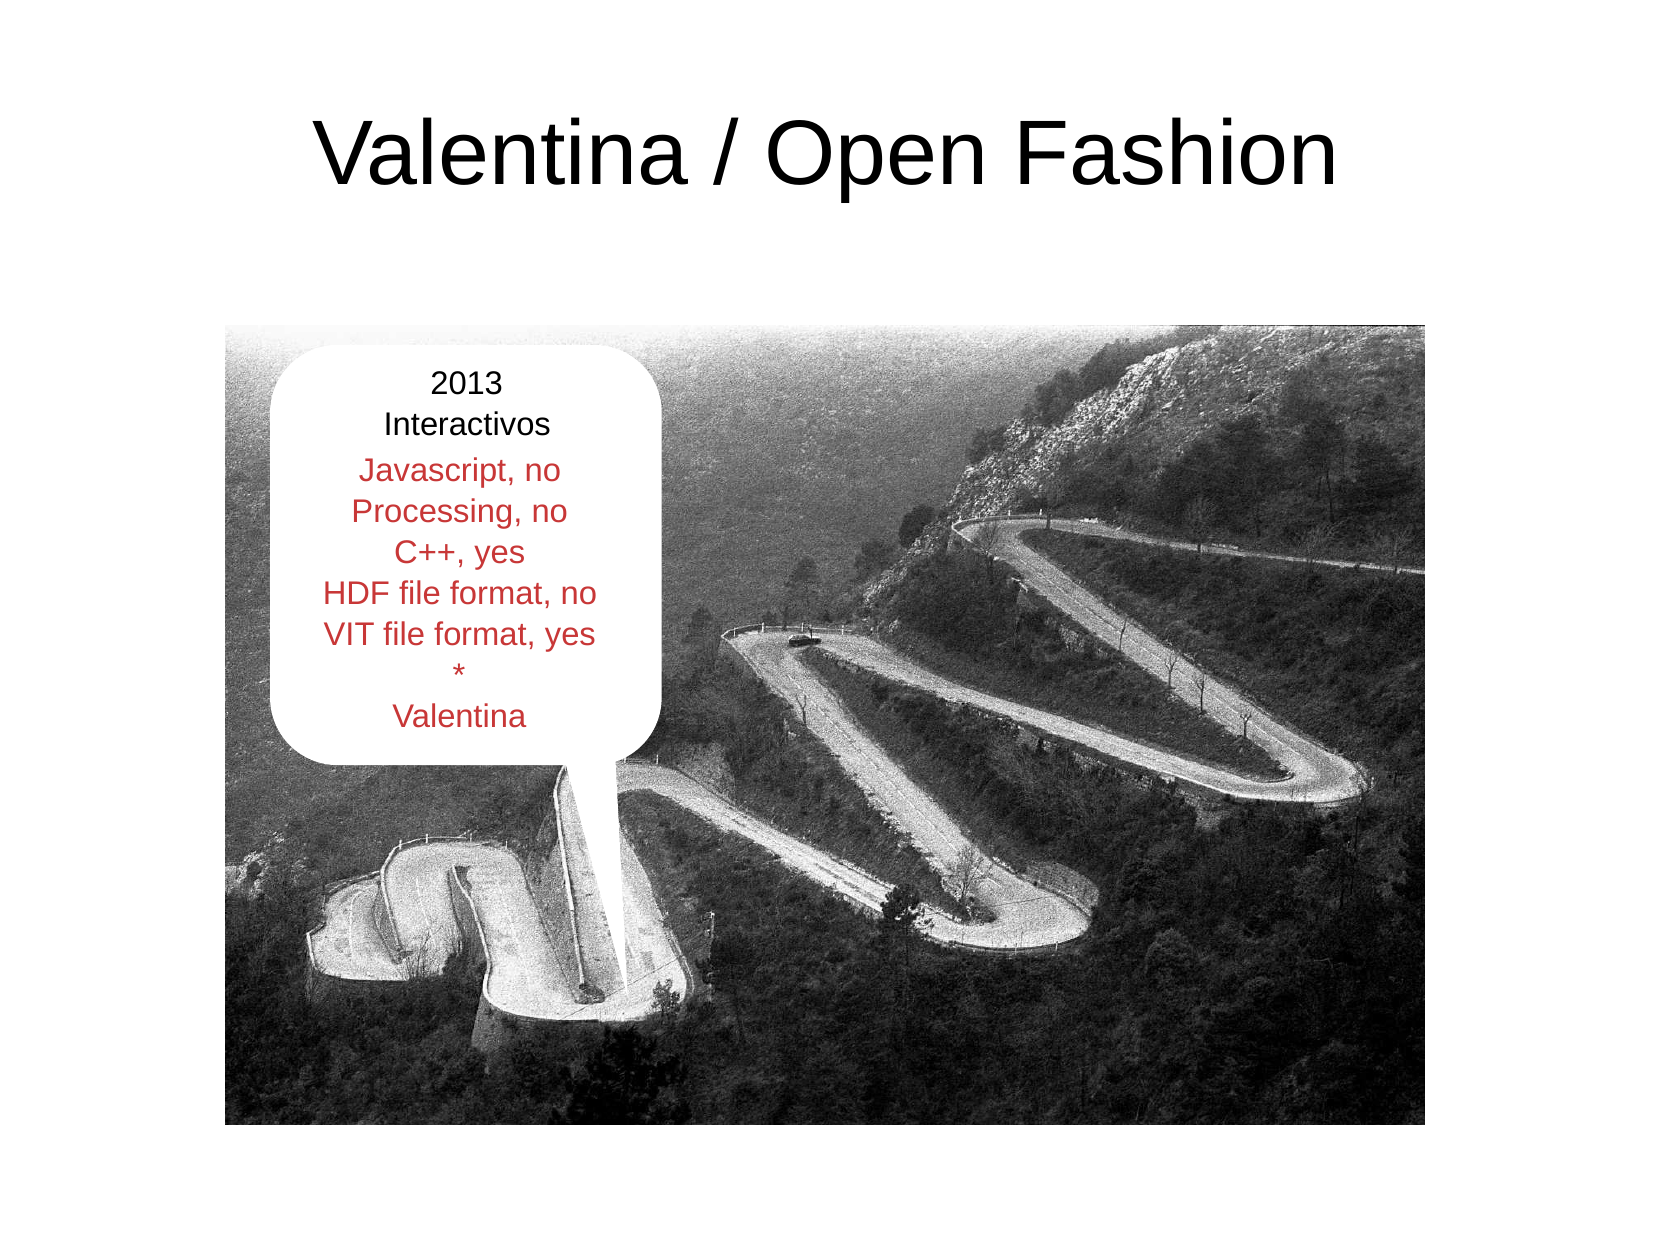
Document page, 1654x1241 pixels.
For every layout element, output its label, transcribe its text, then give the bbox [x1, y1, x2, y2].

title Valentina / Open Fashion [82, 49, 1571, 257]
picture [225, 325, 1426, 1126]
